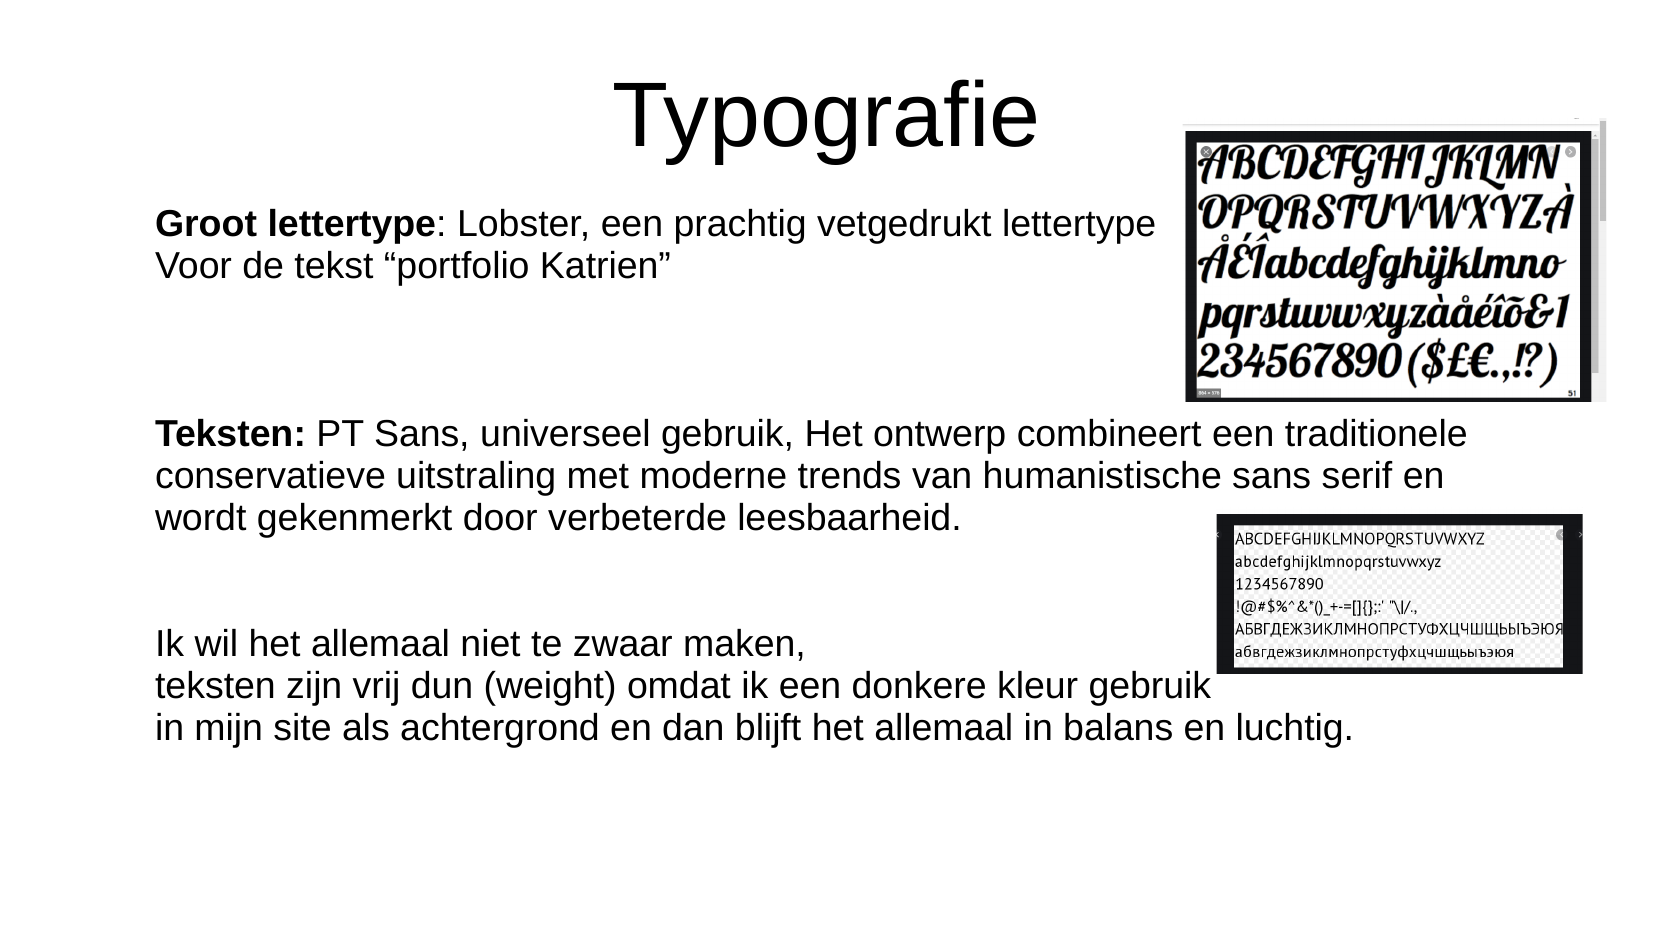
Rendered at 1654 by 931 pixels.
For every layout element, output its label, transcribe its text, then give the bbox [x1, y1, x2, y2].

picture [1182, 118, 1607, 402]
text_box Groot lettertype: Lobster, een prachtig vetgedrukt lettertype Voor de tekst “portfolio Katrien” Teksten: PT Sans, universeel gebruik, Het ontwerp combineert een traditionele conservatieve uitstraling met moderne trends van humanistische sans serif en wordt gekenmerkt door verbeterde leesbaarheid. Ik wil het allemaal niet te zwaar maken, teksten zijn vrij dun (weight) omdat ik een donkere kleur gebruik in mijn site als achtergrond en dan blijft het allemaal in balans en luchtig. [140, 195, 1546, 756]
title Typografie [82, 37, 1571, 193]
picture [1216, 507, 1583, 674]
